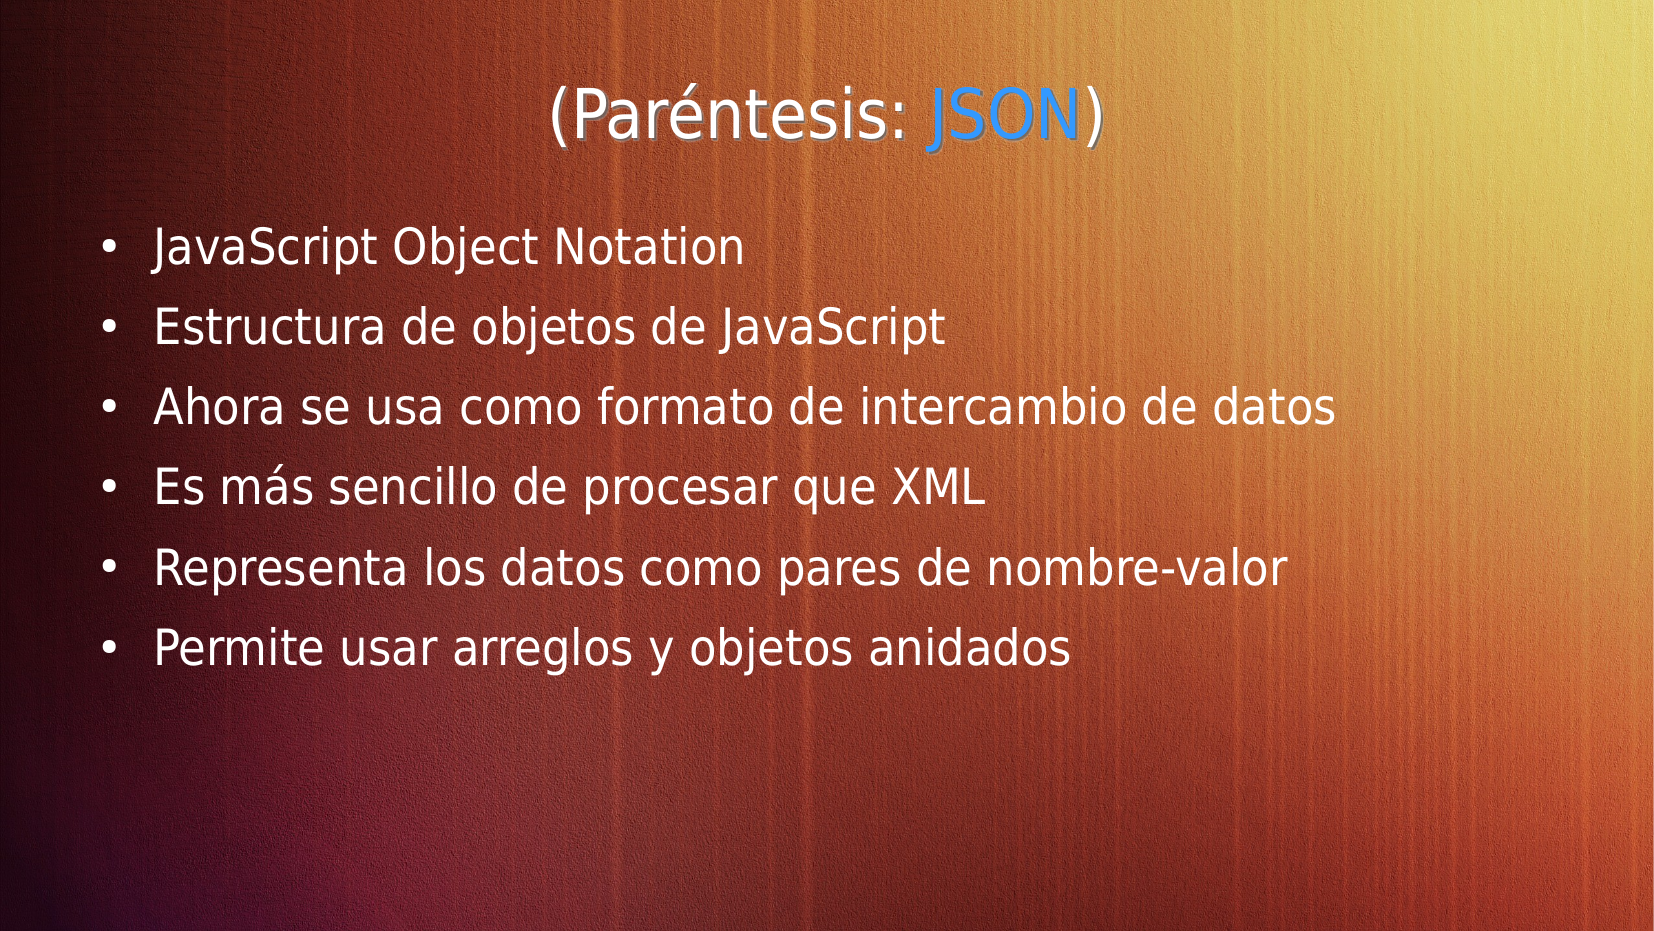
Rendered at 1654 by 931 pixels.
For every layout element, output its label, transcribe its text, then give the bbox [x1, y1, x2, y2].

picture [0, 0, 1654, 931]
list JavaScript Object Notation Estructura de objetos de JavaScript Ahora se usa como formato de intercambio de datos Es más sencillo de procesar que XML Representa los datos como pares de nombre-valor Permite usar arreglos y objetos anidados [82, 217, 1571, 758]
title (Paréntesis: JSON) [82, 37, 1571, 193]
